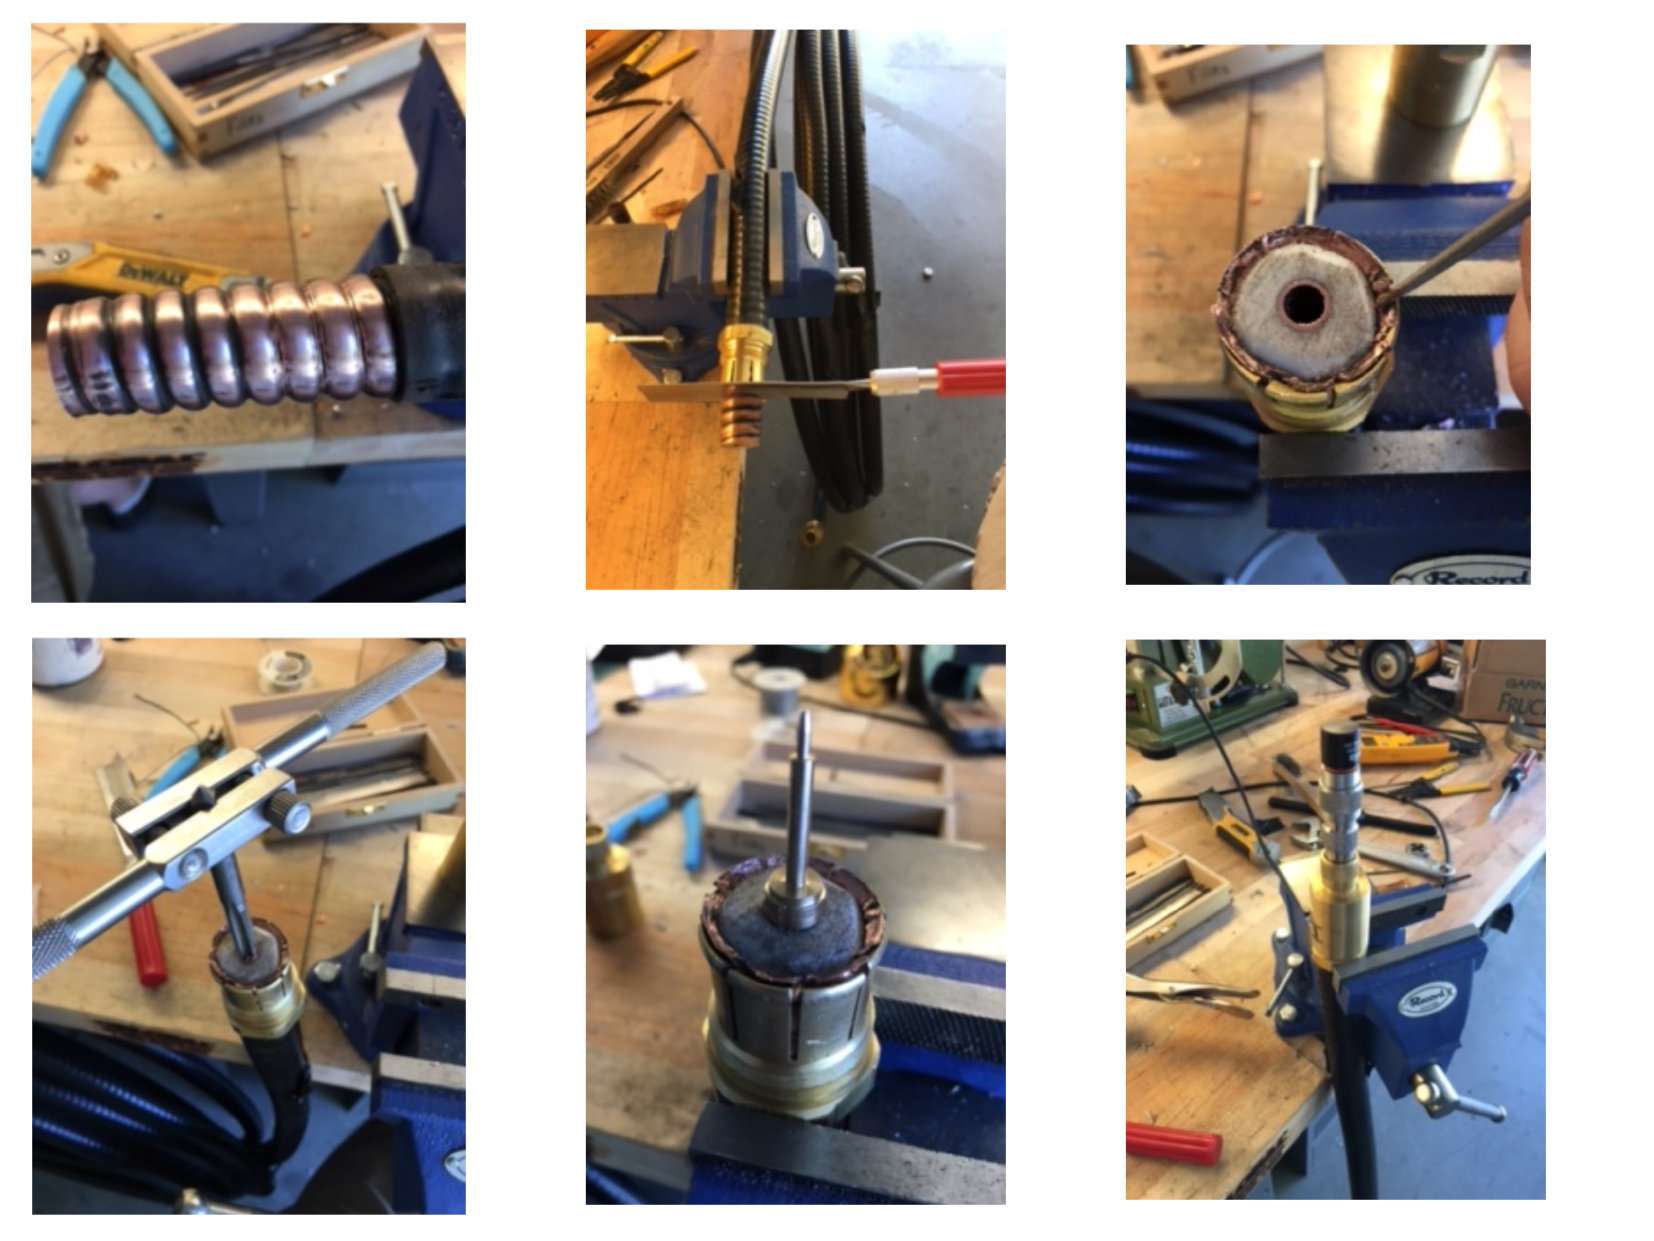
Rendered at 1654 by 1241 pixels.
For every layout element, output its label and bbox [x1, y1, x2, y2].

picture [30, 22, 466, 603]
picture [585, 30, 1006, 590]
picture [1125, 45, 1531, 586]
picture [1125, 640, 1546, 1201]
picture [31, 637, 466, 1216]
picture [585, 645, 1006, 1205]
